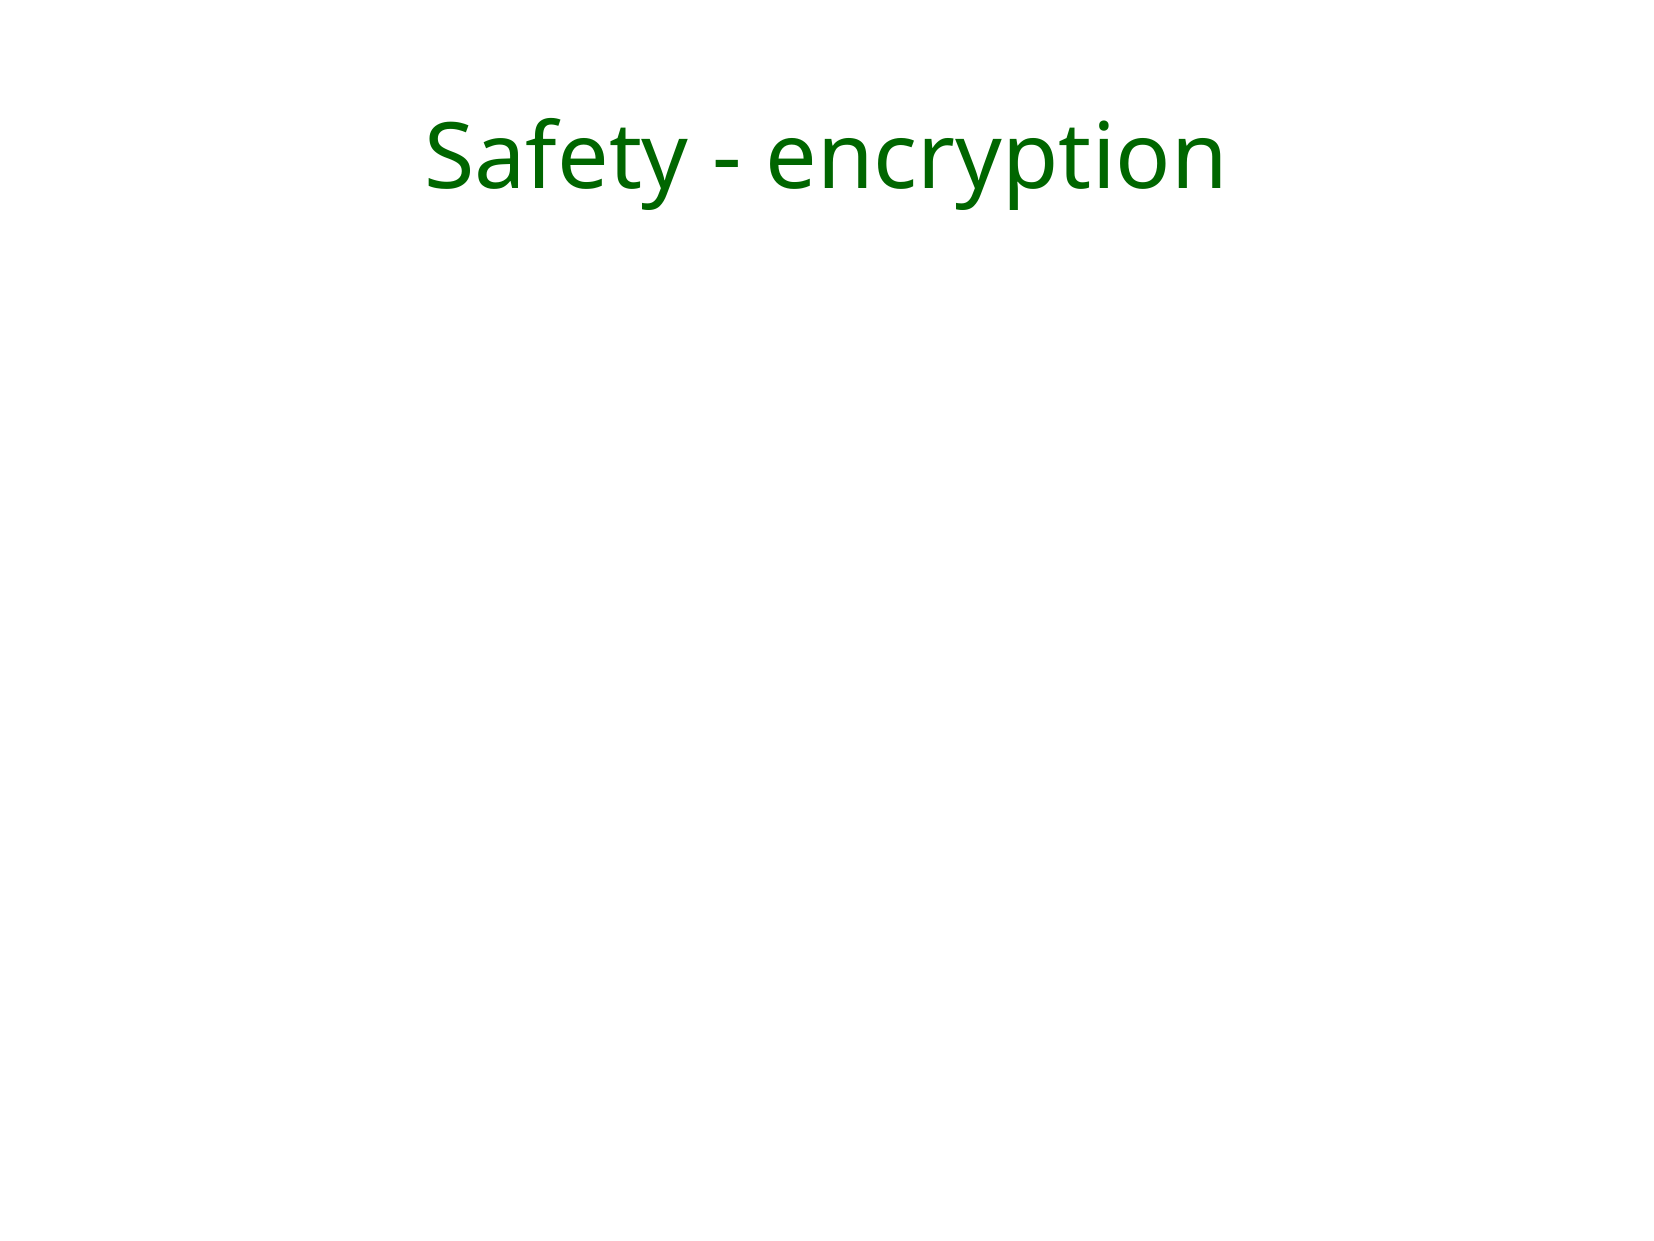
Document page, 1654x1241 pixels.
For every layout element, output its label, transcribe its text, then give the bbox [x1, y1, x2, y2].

title Safety - encryption [82, 49, 1571, 257]
